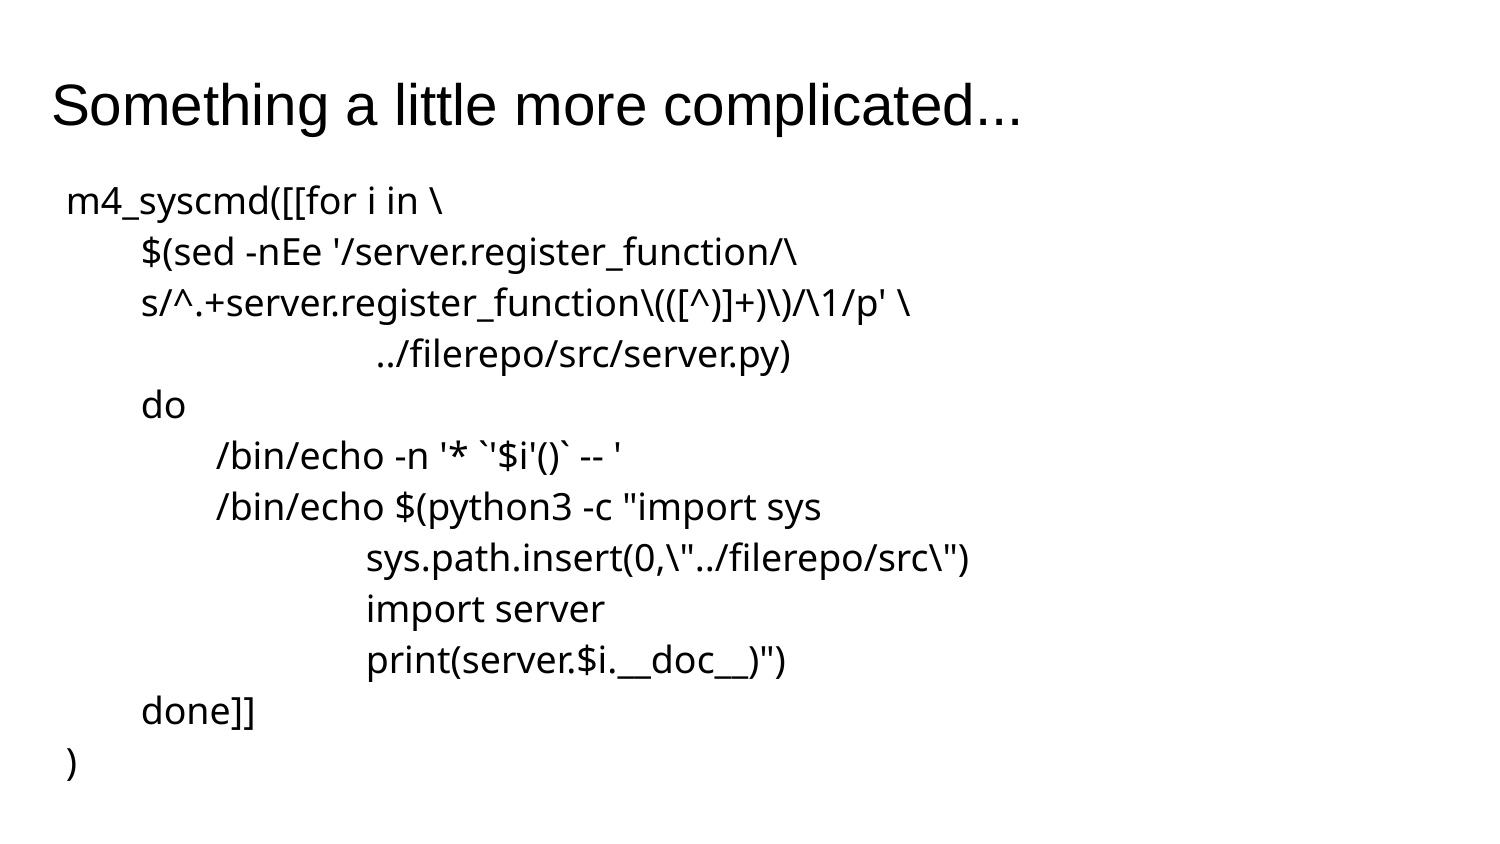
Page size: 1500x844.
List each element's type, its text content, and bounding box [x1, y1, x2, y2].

title Something a little more complicated... [51, 72, 1449, 139]
text_box m4_syscmd([[for i in \ $(sed -nEe '/server.register_function/\ s/^.+server.register_function\(([^)]+)\)/\1/p' \ ../filerepo/src/server.py) do /bin/echo -n '* `'$i'()` -- ' /bin/echo $(python3 -c "import sys sys.path.insert(0,\"../filerepo/src\") import server print(server.$i.__doc__)") done]] ) [51, 166, 1449, 711]
